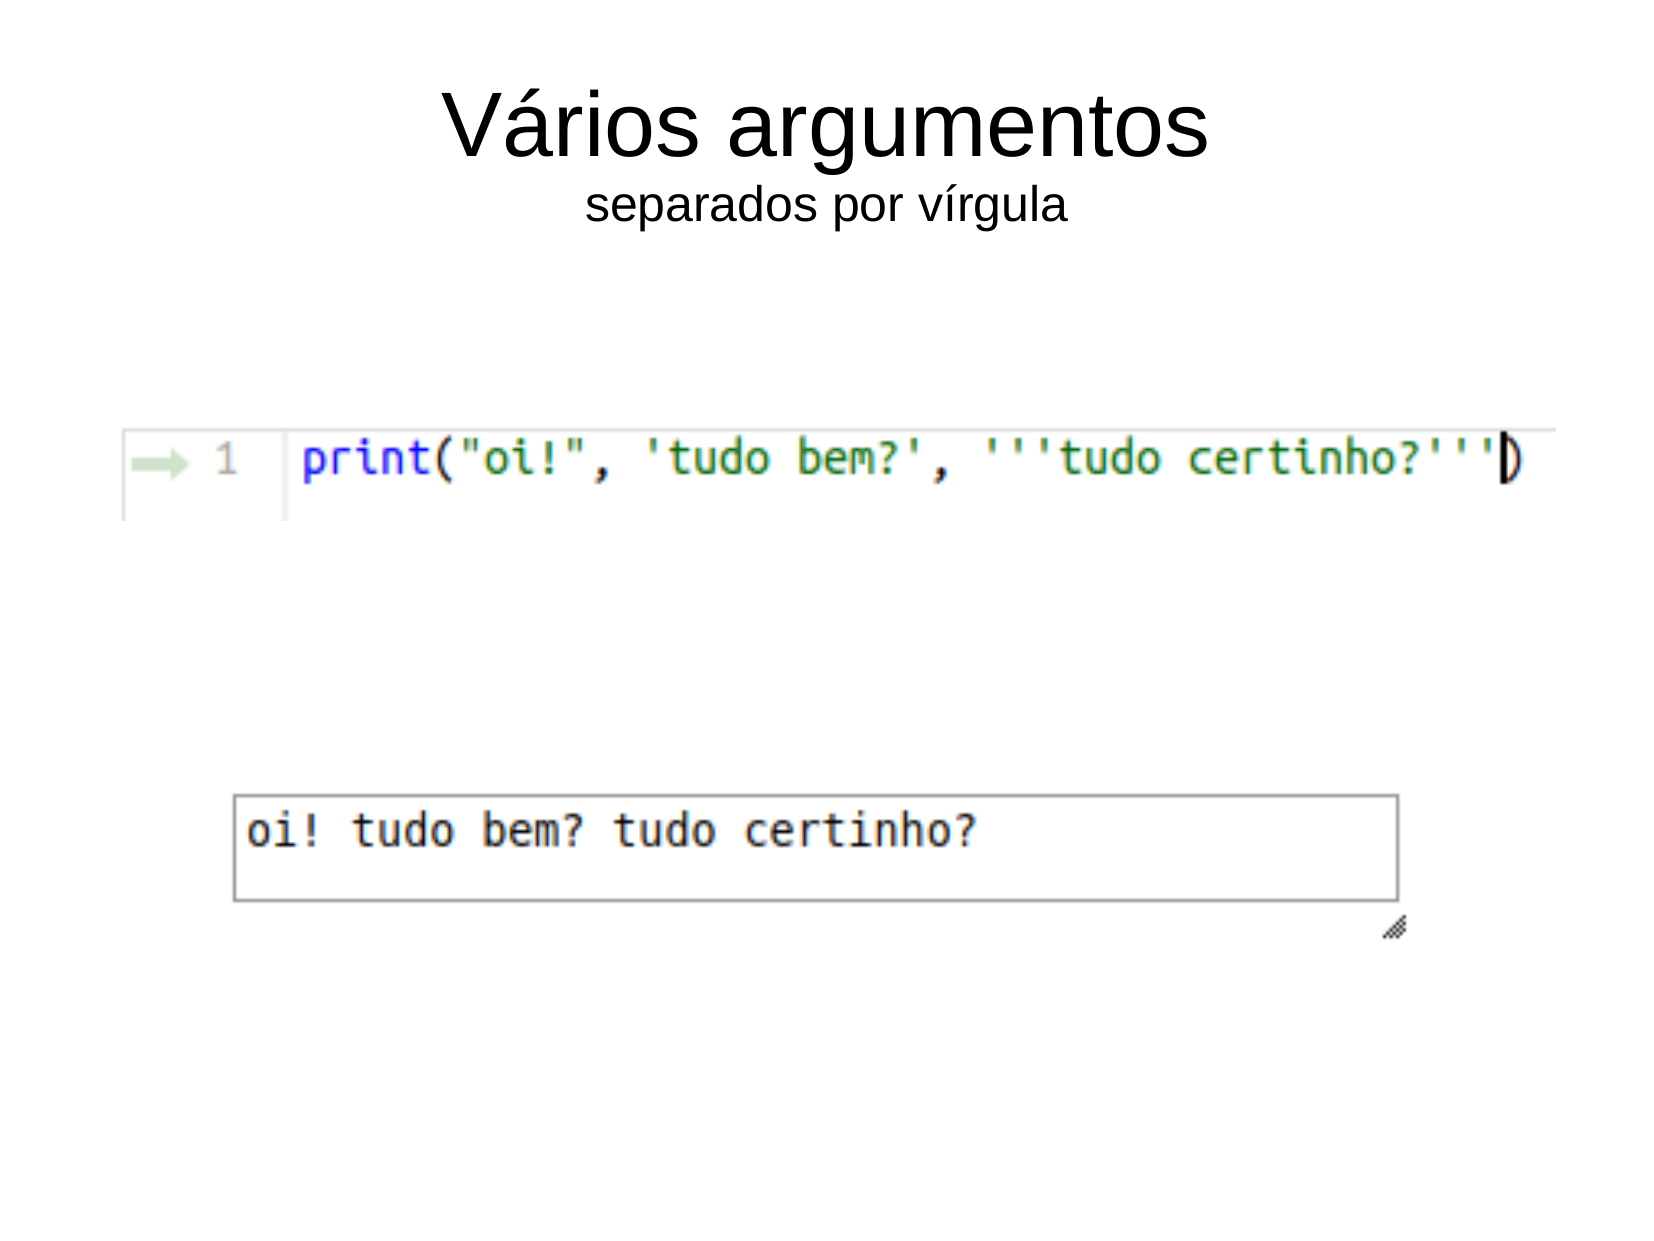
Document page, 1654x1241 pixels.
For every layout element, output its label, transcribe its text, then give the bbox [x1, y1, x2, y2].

title Vários argumentos separados por vírgula [82, 49, 1571, 257]
picture [97, 413, 1557, 959]
